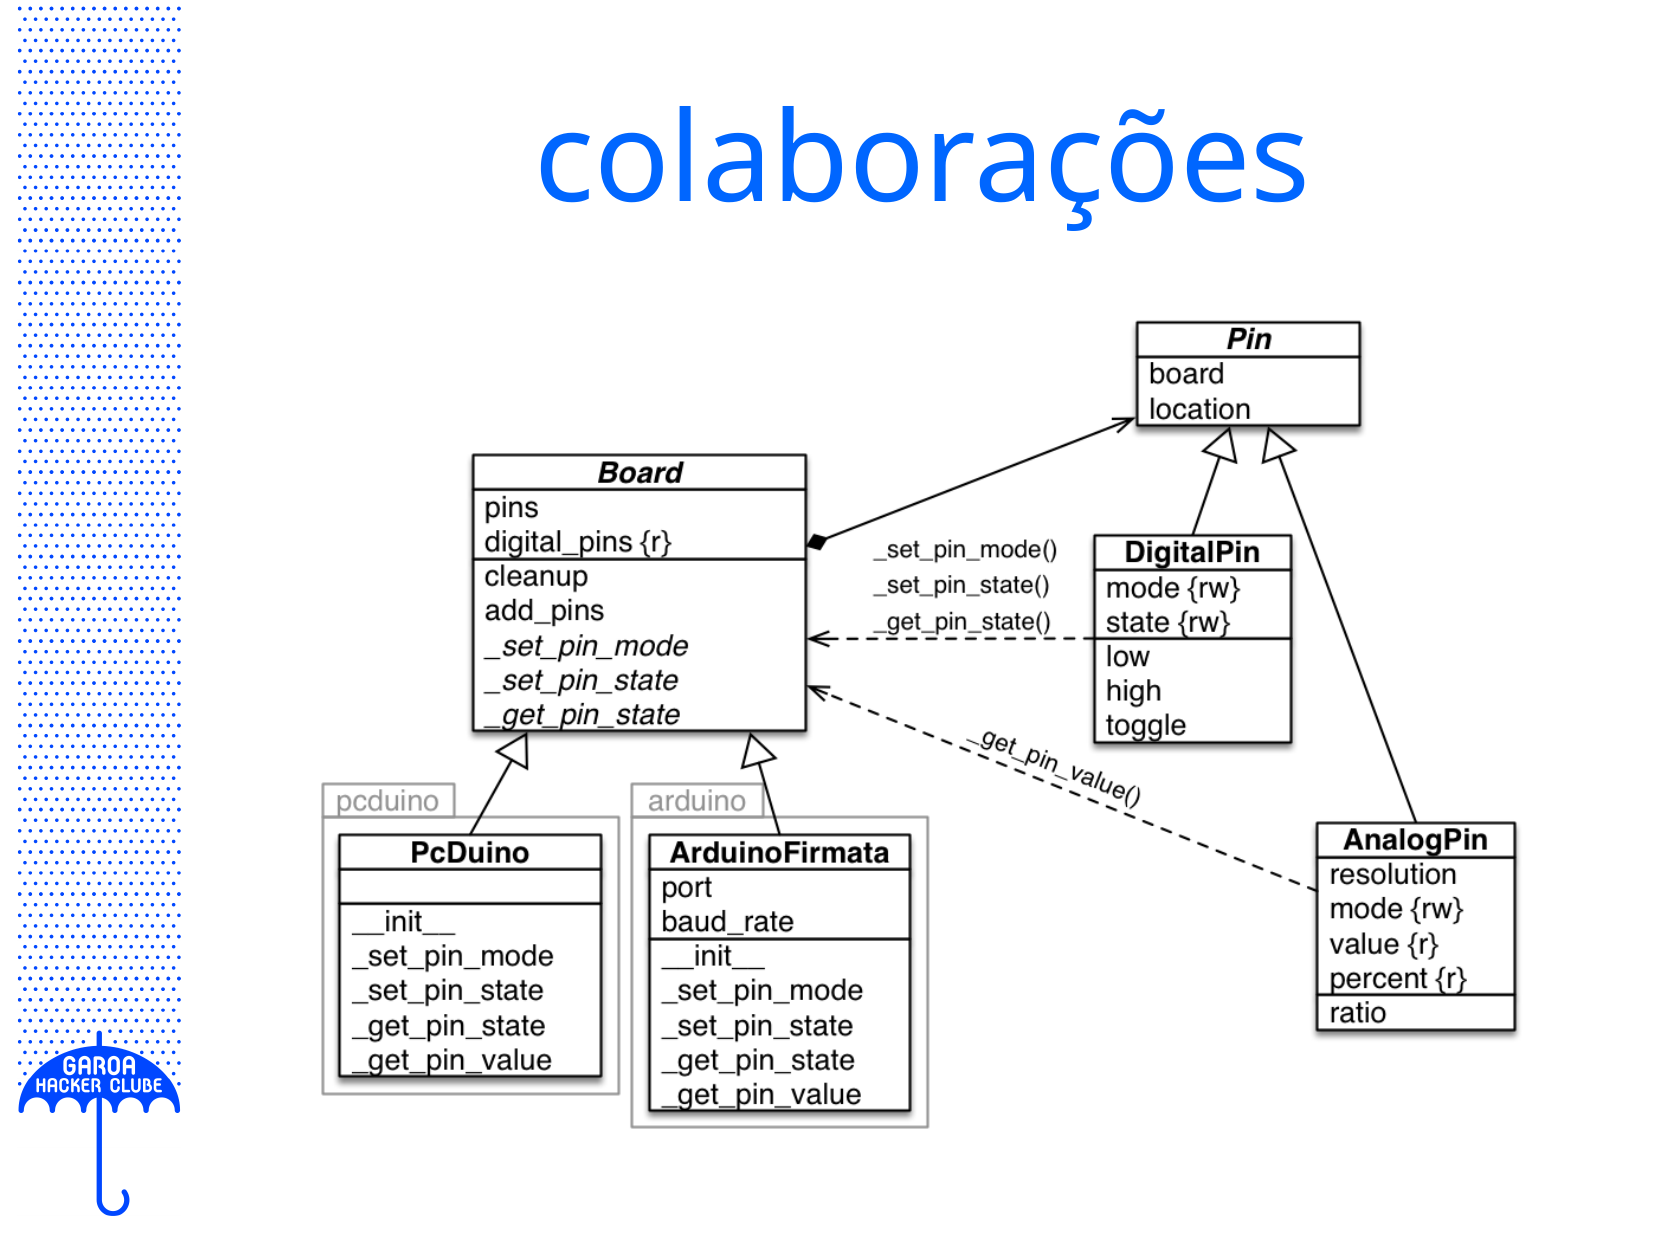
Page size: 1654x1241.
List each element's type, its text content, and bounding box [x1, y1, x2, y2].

picture [17, 0, 181, 1216]
picture [294, 290, 1551, 1156]
title colaborações [210, 49, 1636, 257]
